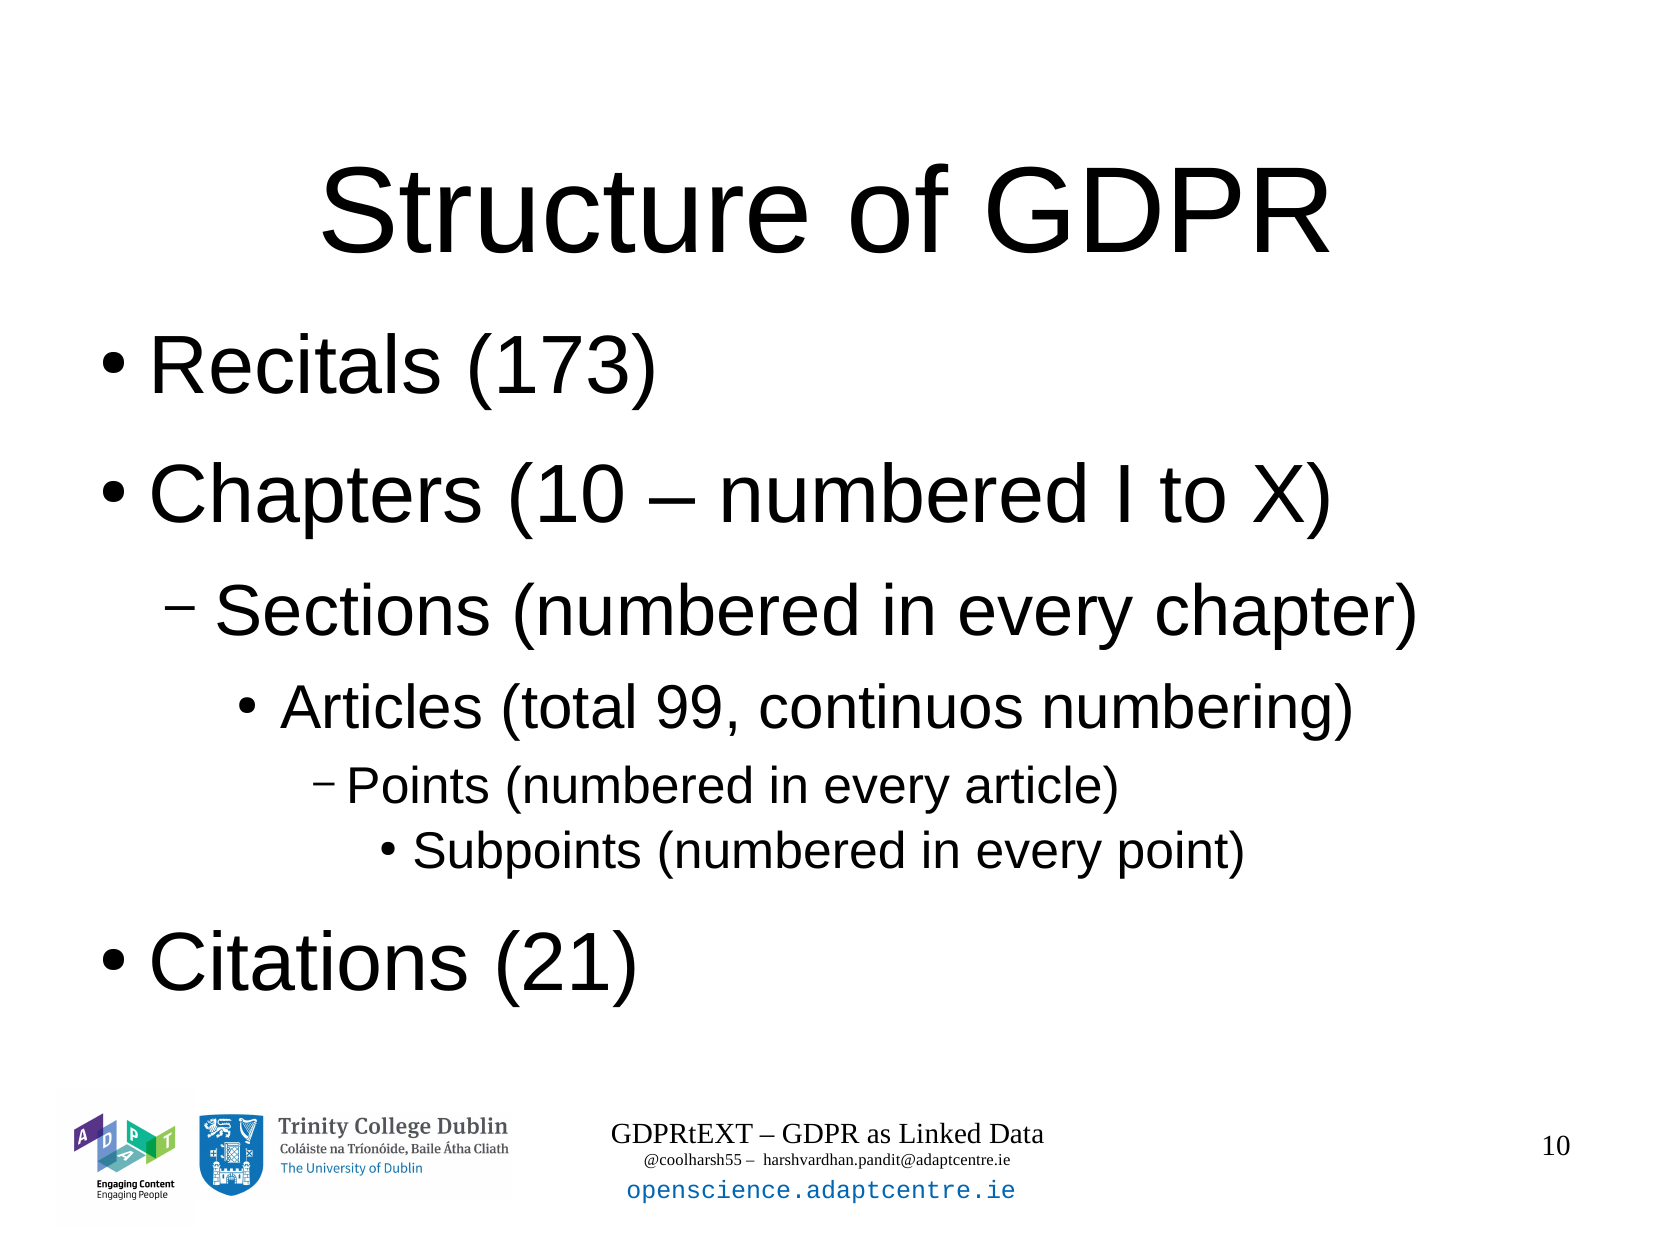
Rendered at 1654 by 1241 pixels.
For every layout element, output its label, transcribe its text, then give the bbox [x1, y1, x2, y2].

title Structure of GDPR [82, 112, 1571, 308]
list Recitals (173) Chapters (10 – numbered I to X) Sections (numbered in every chapter) Articles (total 99, continuos numbering) Points (numbered in every article) Subpoints (numbered in every point) Citations (21) [82, 318, 1571, 1010]
picture [54, 1086, 195, 1227]
picture [196, 1111, 512, 1199]
